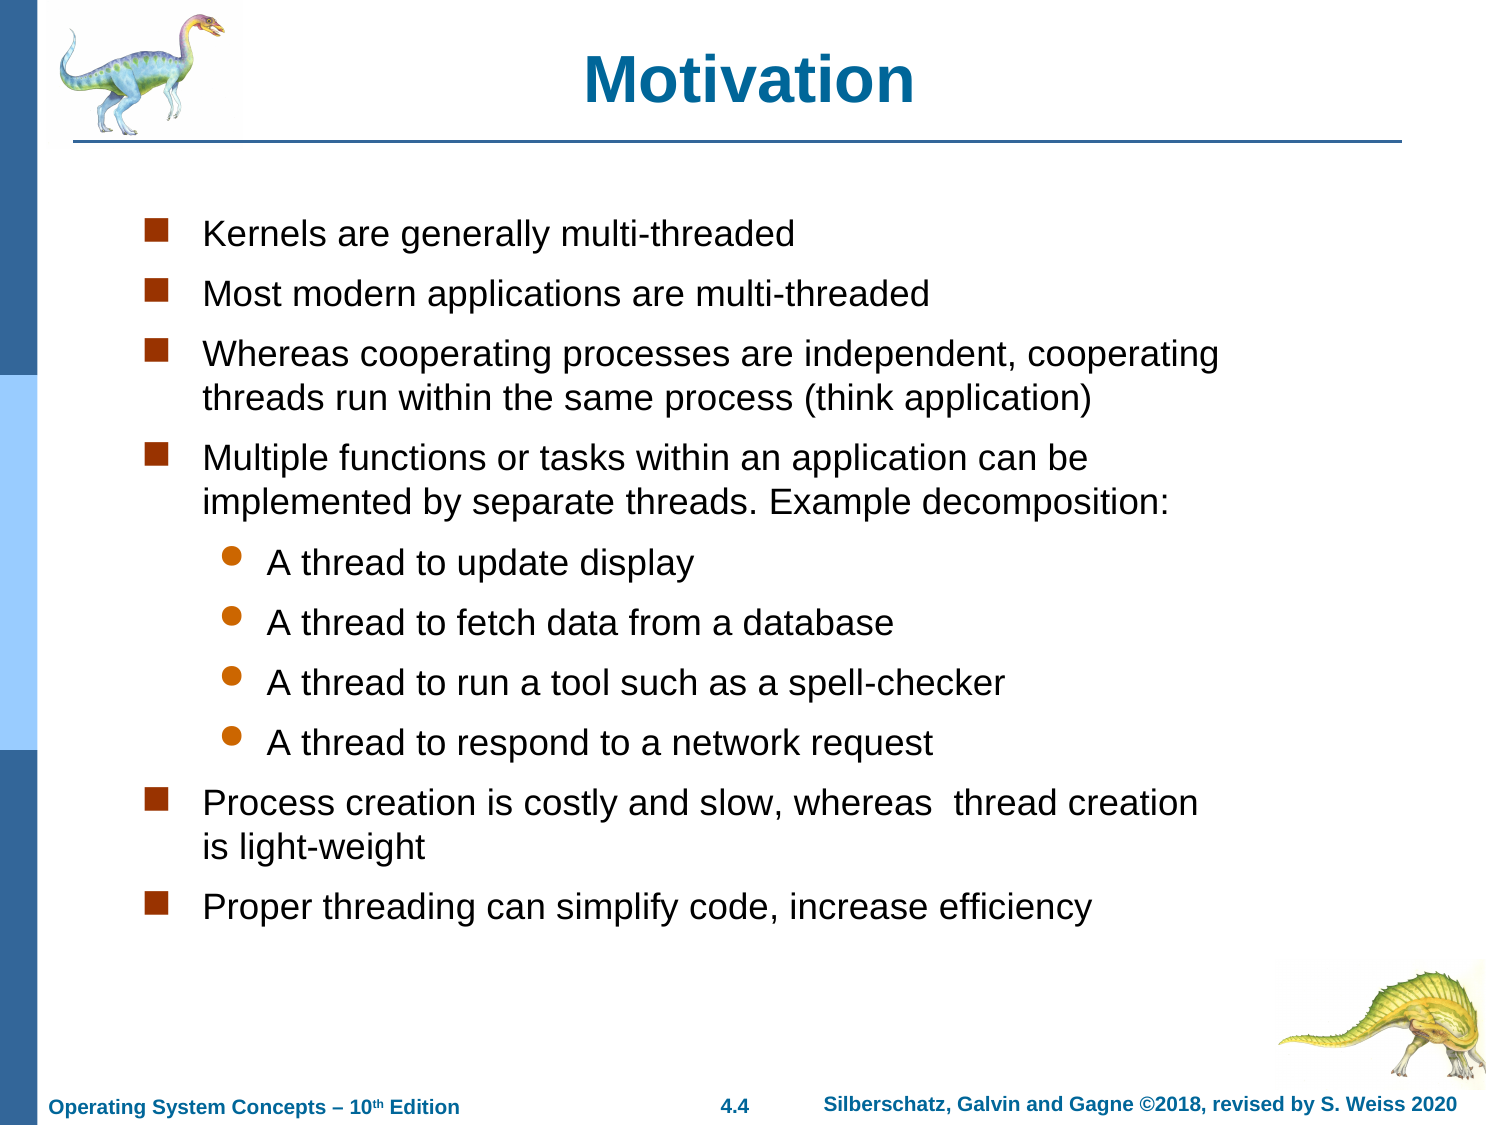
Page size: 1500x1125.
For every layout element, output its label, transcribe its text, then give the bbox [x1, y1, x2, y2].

picture [1275, 959, 1486, 1090]
picture [46, 0, 243, 149]
title Motivation [75, 28, 1426, 124]
picture [1140, 1096, 1148, 1101]
list Kernels are generally multi-threaded Most modern applications are multi-threaded Whereas cooperating processes are independent, cooperating threads run within the same process (think application) Multiple functions or tasks within an application can be implemented by separate threads. Example decomposition: A thread to update display A thread to fetch data from a database A thread to run a tool such as a spell-checker A thread to respond to a network request Process creation is costly and slow, whereas thread creation is light-weight Proper threading can simplify code, increase efficiency [132, 202, 1250, 946]
